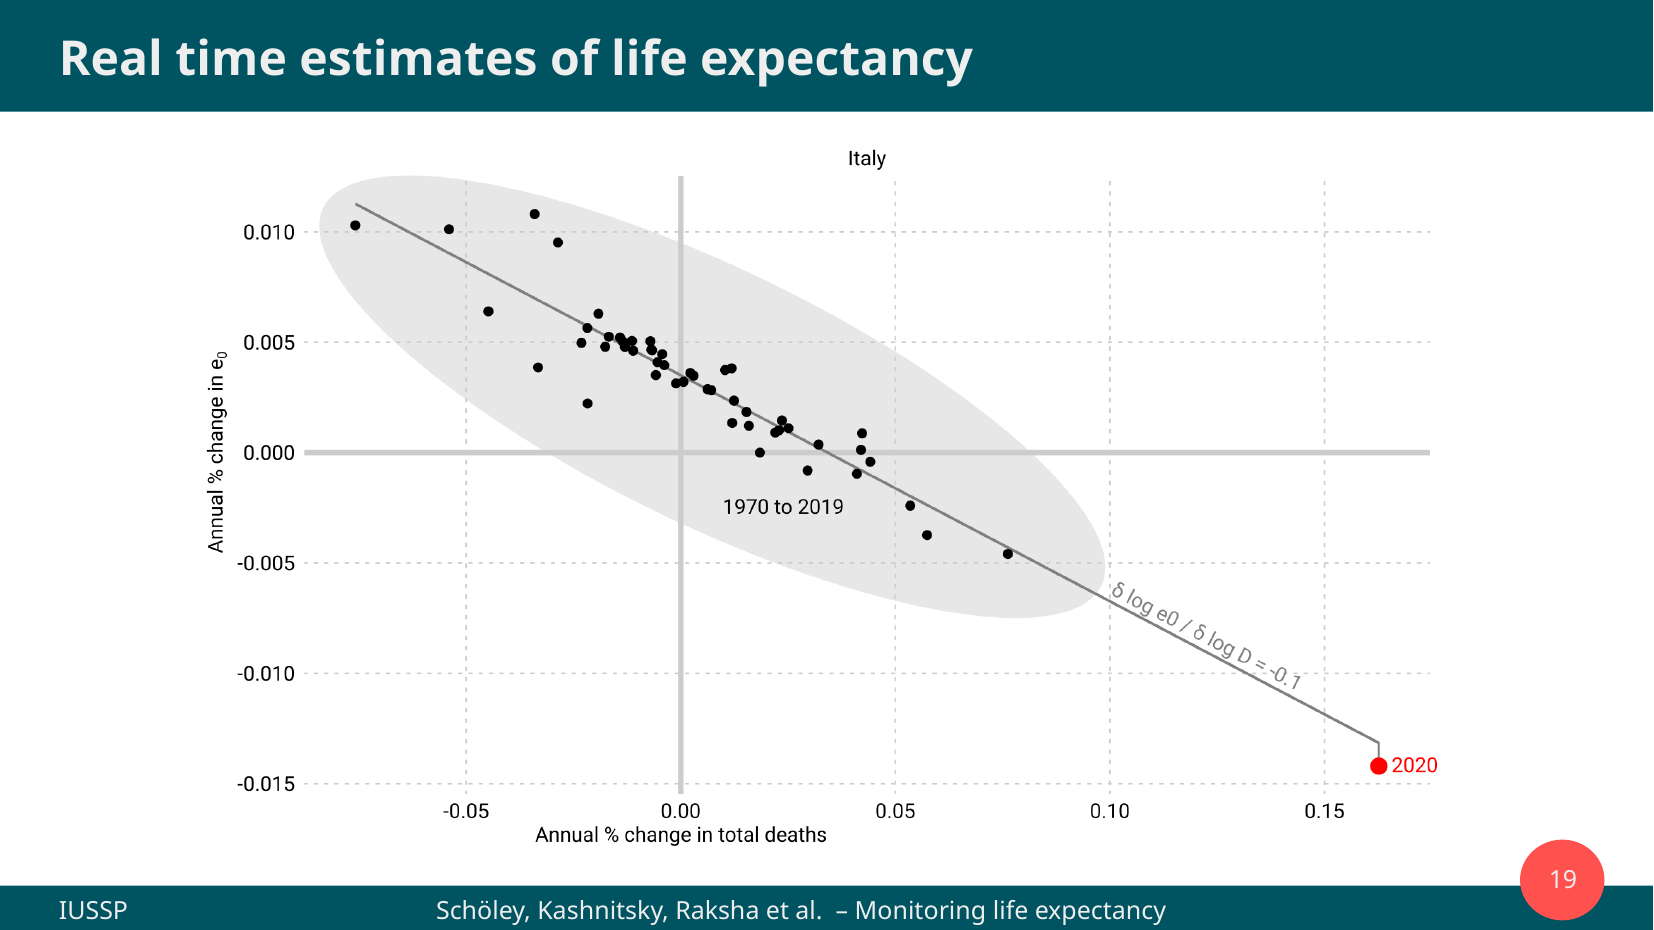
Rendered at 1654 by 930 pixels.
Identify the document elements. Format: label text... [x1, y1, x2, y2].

title Real time estimates of life expectancy [58, 0, 1594, 117]
picture [195, 127, 1458, 880]
